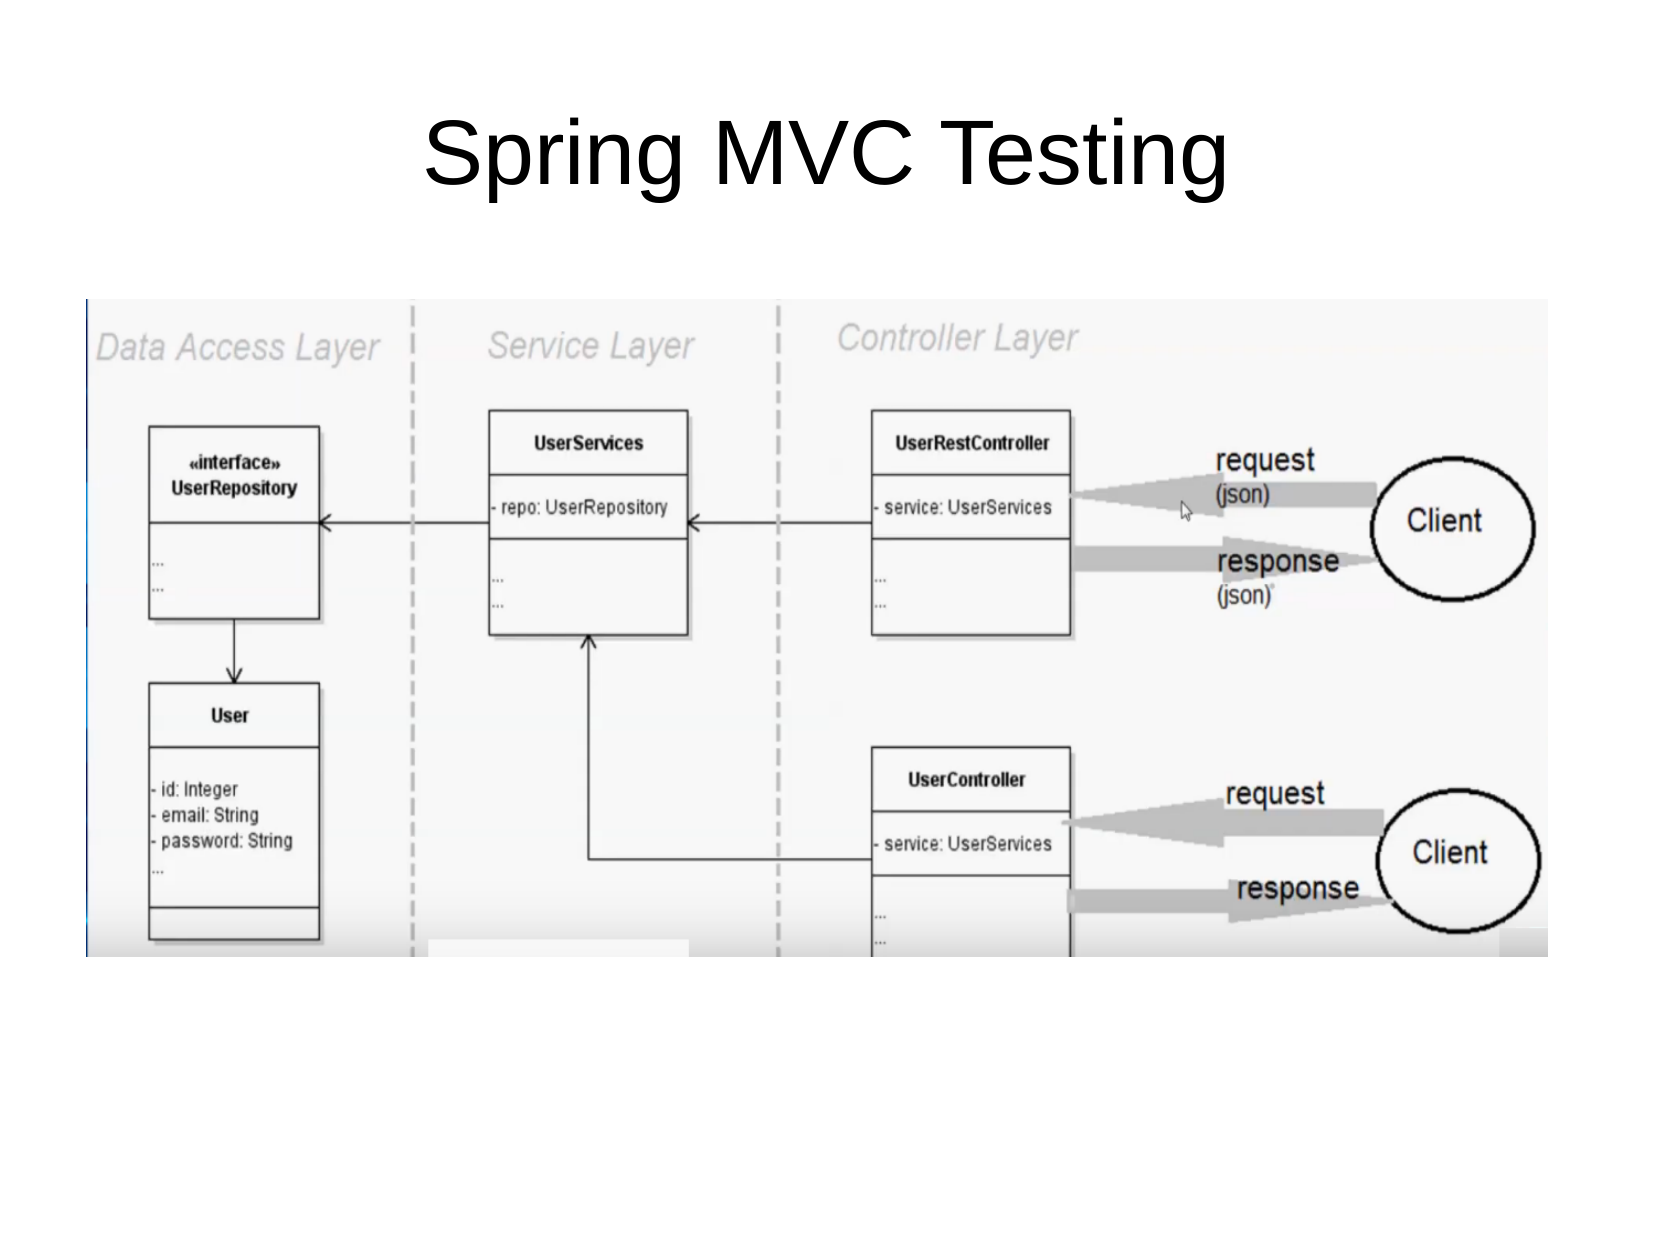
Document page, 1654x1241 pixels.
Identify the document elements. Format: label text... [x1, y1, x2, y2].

picture [86, 299, 1548, 957]
title Spring MVC Testing [82, 49, 1571, 257]
